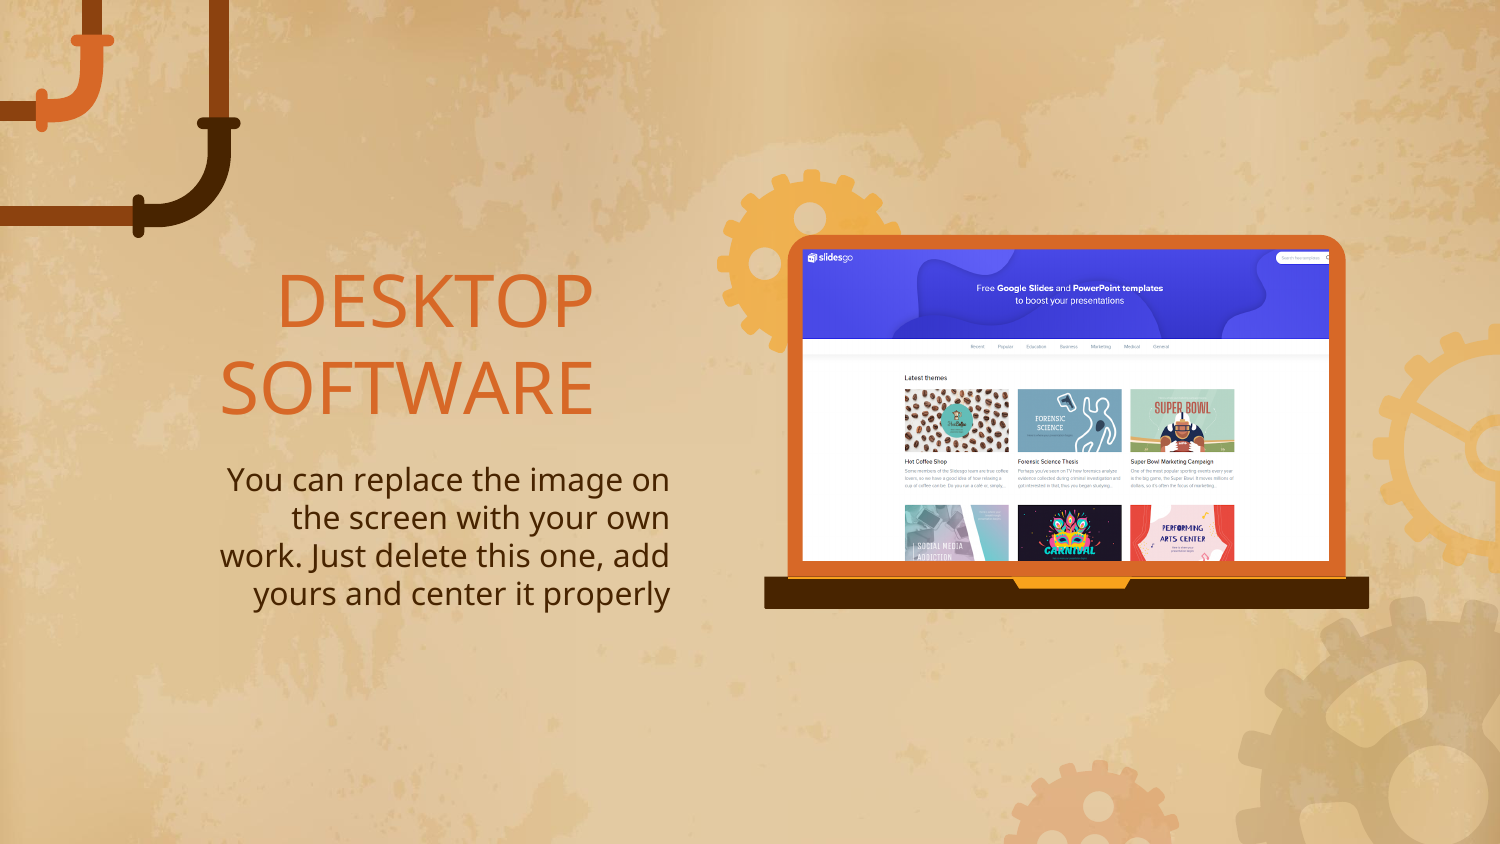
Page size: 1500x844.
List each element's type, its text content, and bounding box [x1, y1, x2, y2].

list You can replace the image on the screen with your own work. Just delete this one, add yours and center it properly [204, 444, 688, 629]
text_box [717, 169, 1370, 609]
title DESKTOP SOFTWARE [204, 214, 685, 444]
picture [803, 250, 1329, 561]
